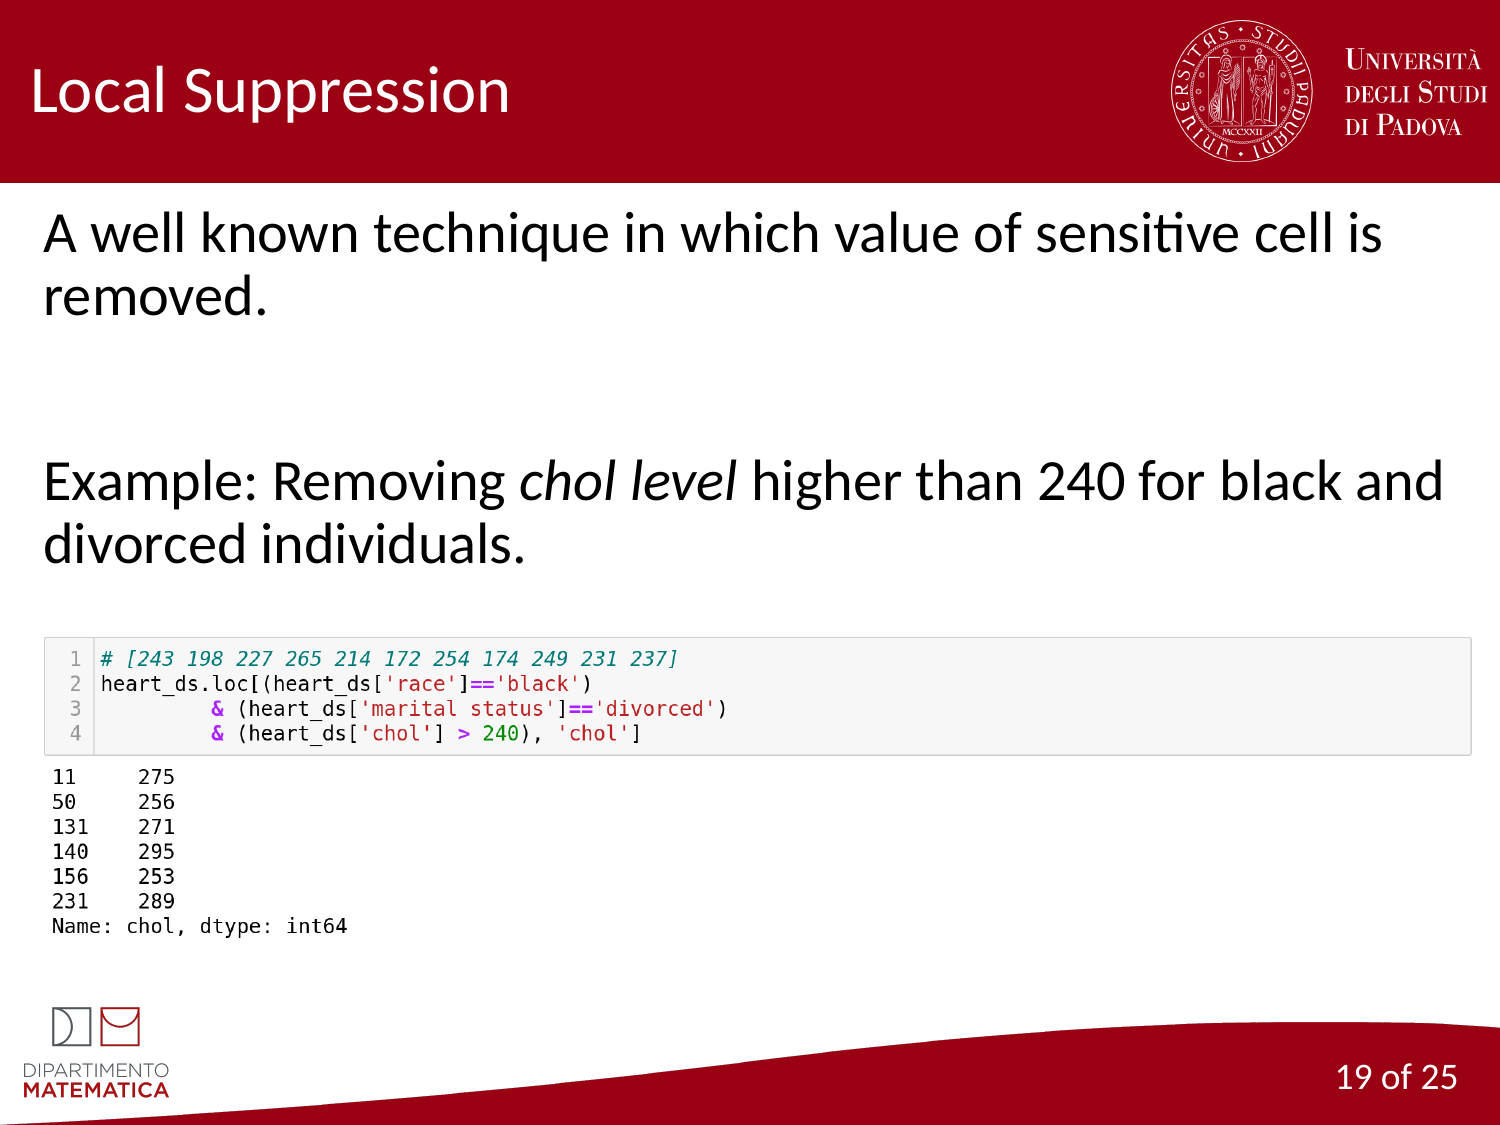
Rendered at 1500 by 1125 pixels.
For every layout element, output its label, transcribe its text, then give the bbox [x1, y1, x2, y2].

picture [0, 1007, 1500, 1125]
list A well known technique in which value of sensitive cell is removed. Example: Removing chol level higher than 240 for black and divorced individuals. [0, 195, 1488, 601]
slide_number <number> of 25 [1136, 1044, 1474, 1104]
picture [36, 627, 1476, 941]
title Local Suppression [0, 0, 1159, 183]
picture [1171, 20, 1487, 162]
